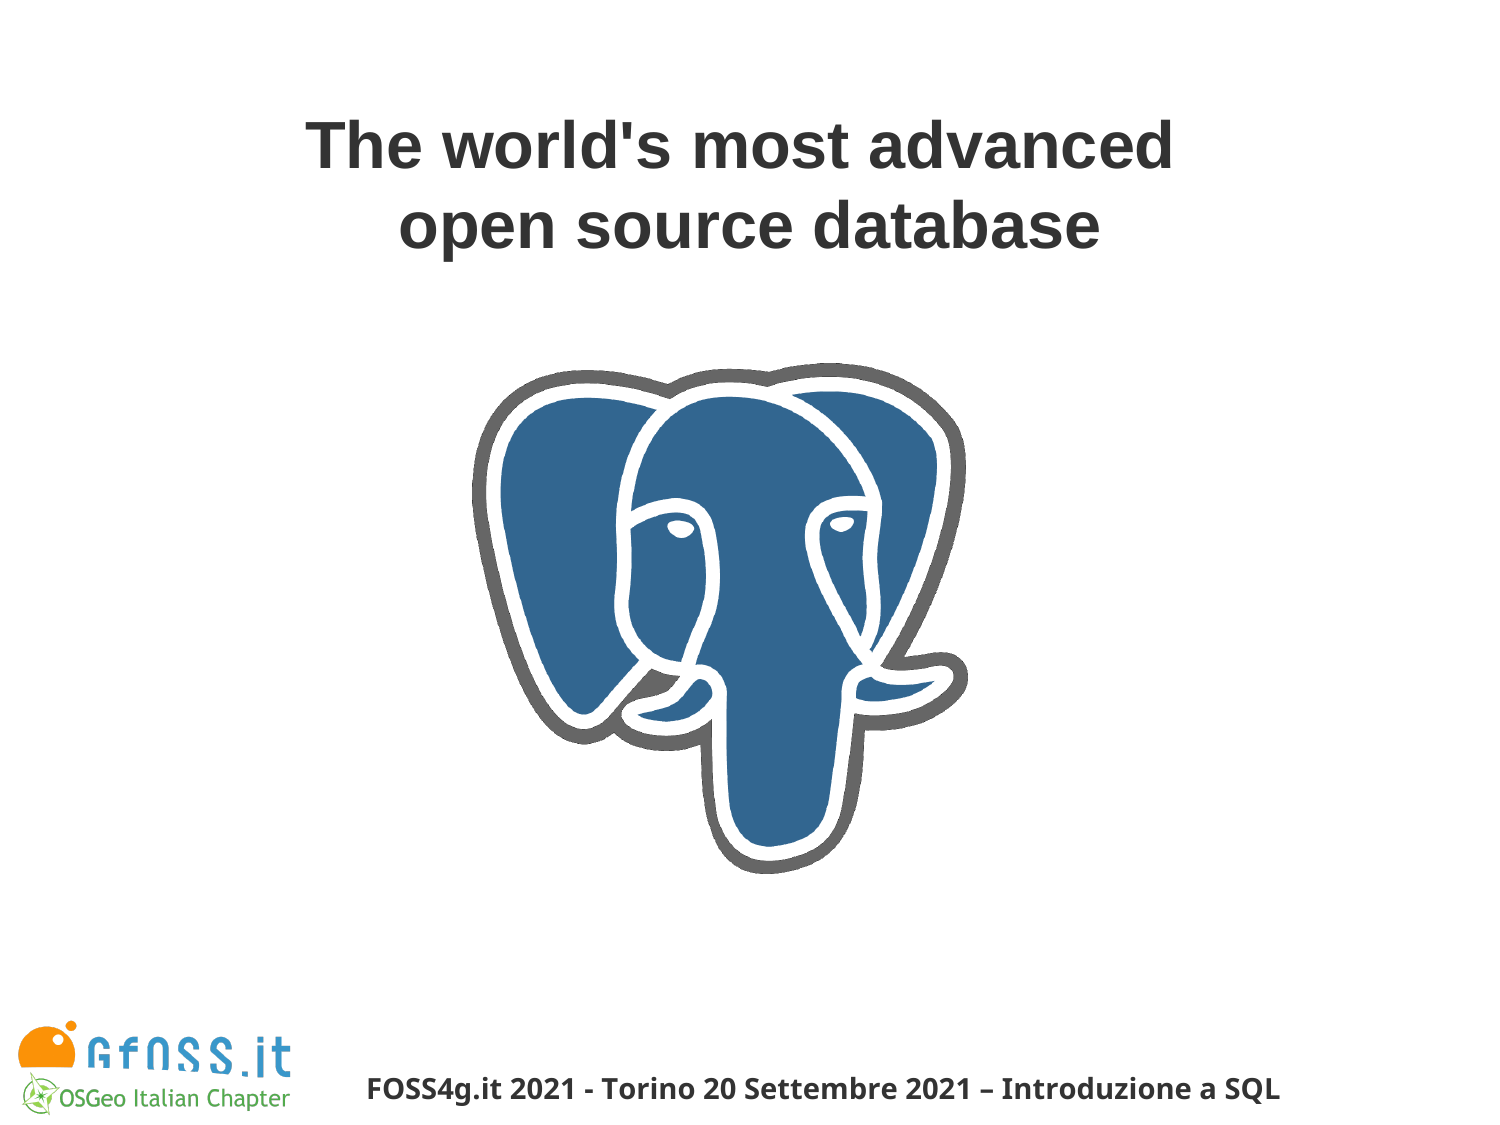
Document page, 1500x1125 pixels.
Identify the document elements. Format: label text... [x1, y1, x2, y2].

picture [472, 363, 968, 875]
picture [0, 1009, 308, 1125]
text_box The world's most advanced open source database [0, 94, 1500, 270]
